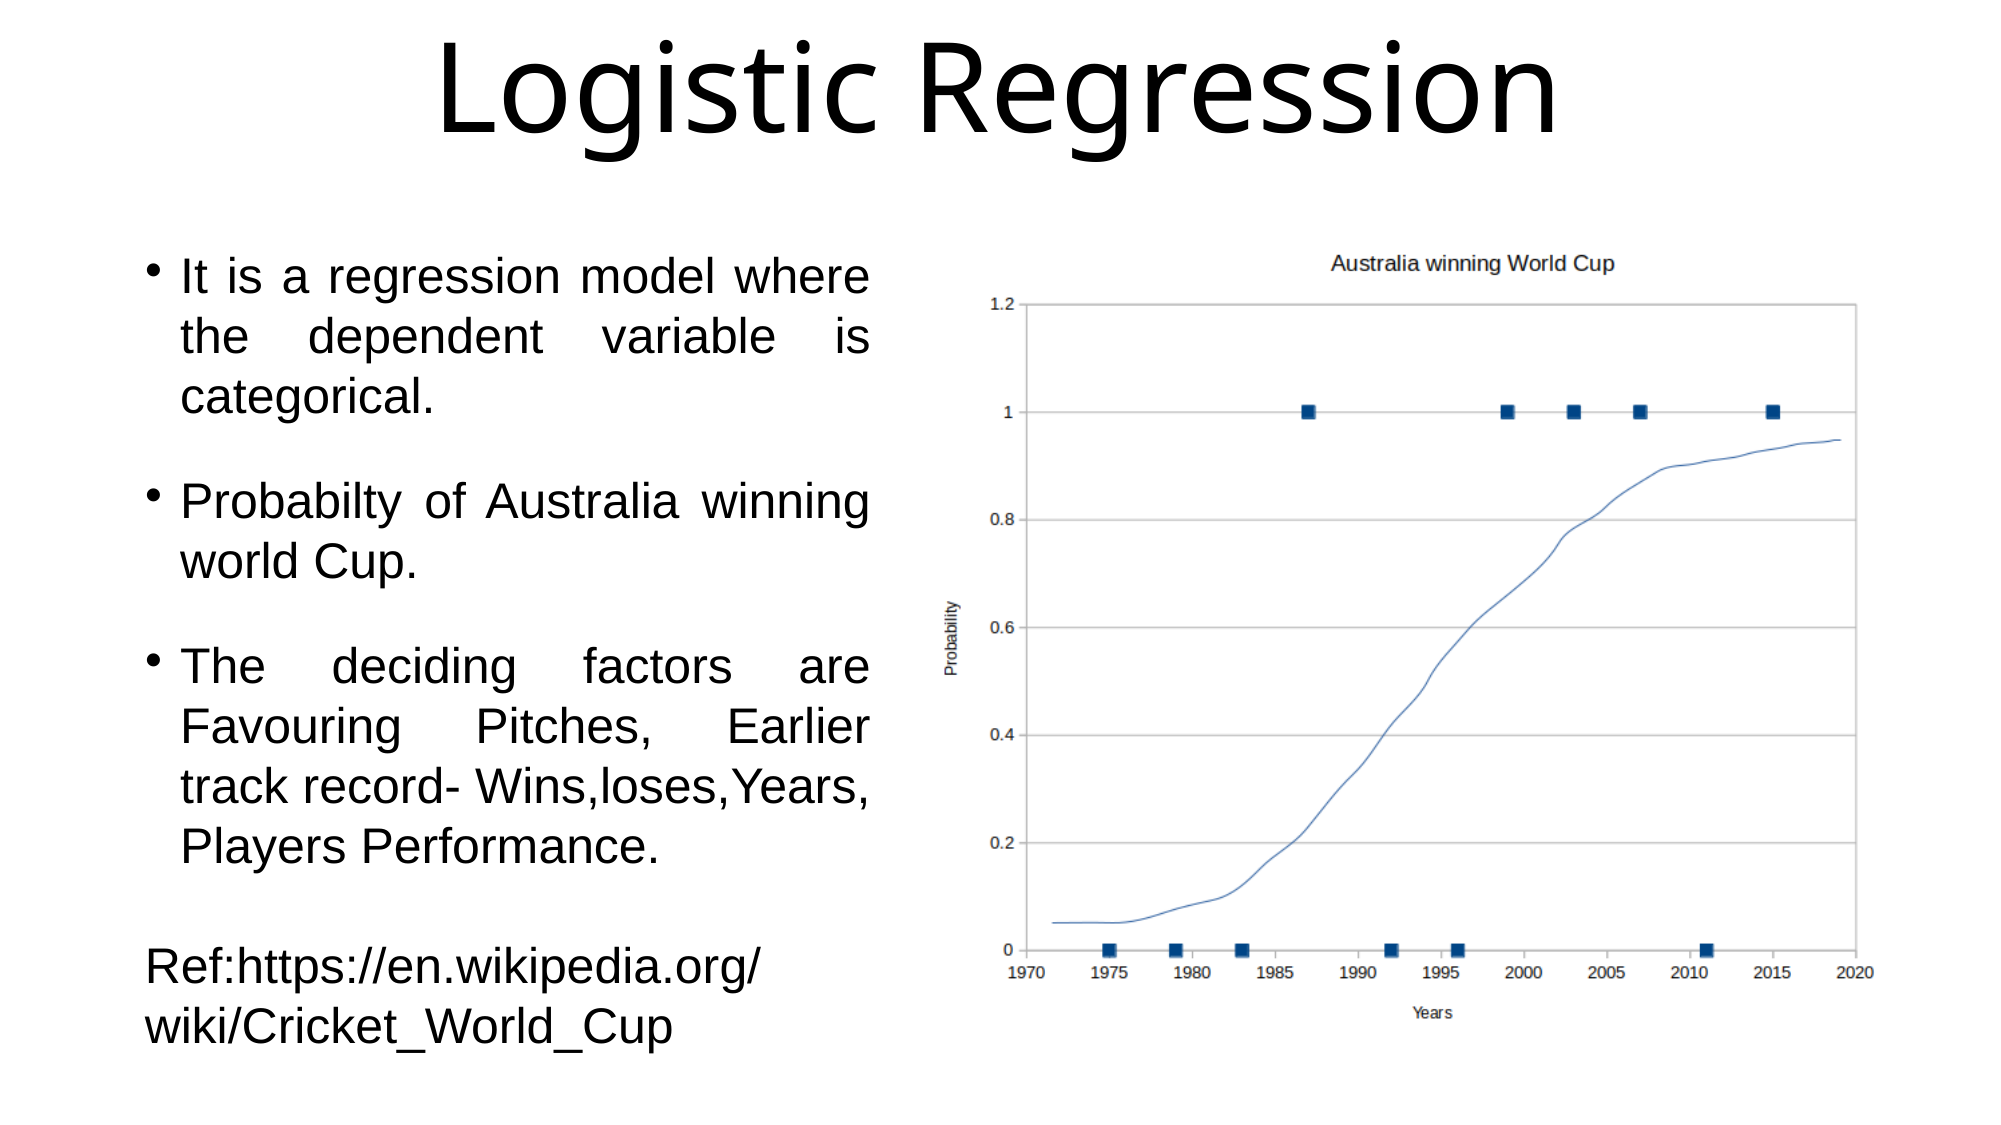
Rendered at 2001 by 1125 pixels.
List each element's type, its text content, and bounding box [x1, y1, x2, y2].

picture [922, 235, 1942, 1028]
text_box It is a regression model where the dependent variable is categorical. Probabilty of Australia winning world Cup. The deciding factors are Favouring Pitches, Earlier track record- Wins,loses,Years, Players Performance. Ref:https://en.wikipedia.org/wiki/Cricket_World_Cup [130, 236, 886, 1039]
text_box Logistic Regression [248, 14, 1748, 166]
